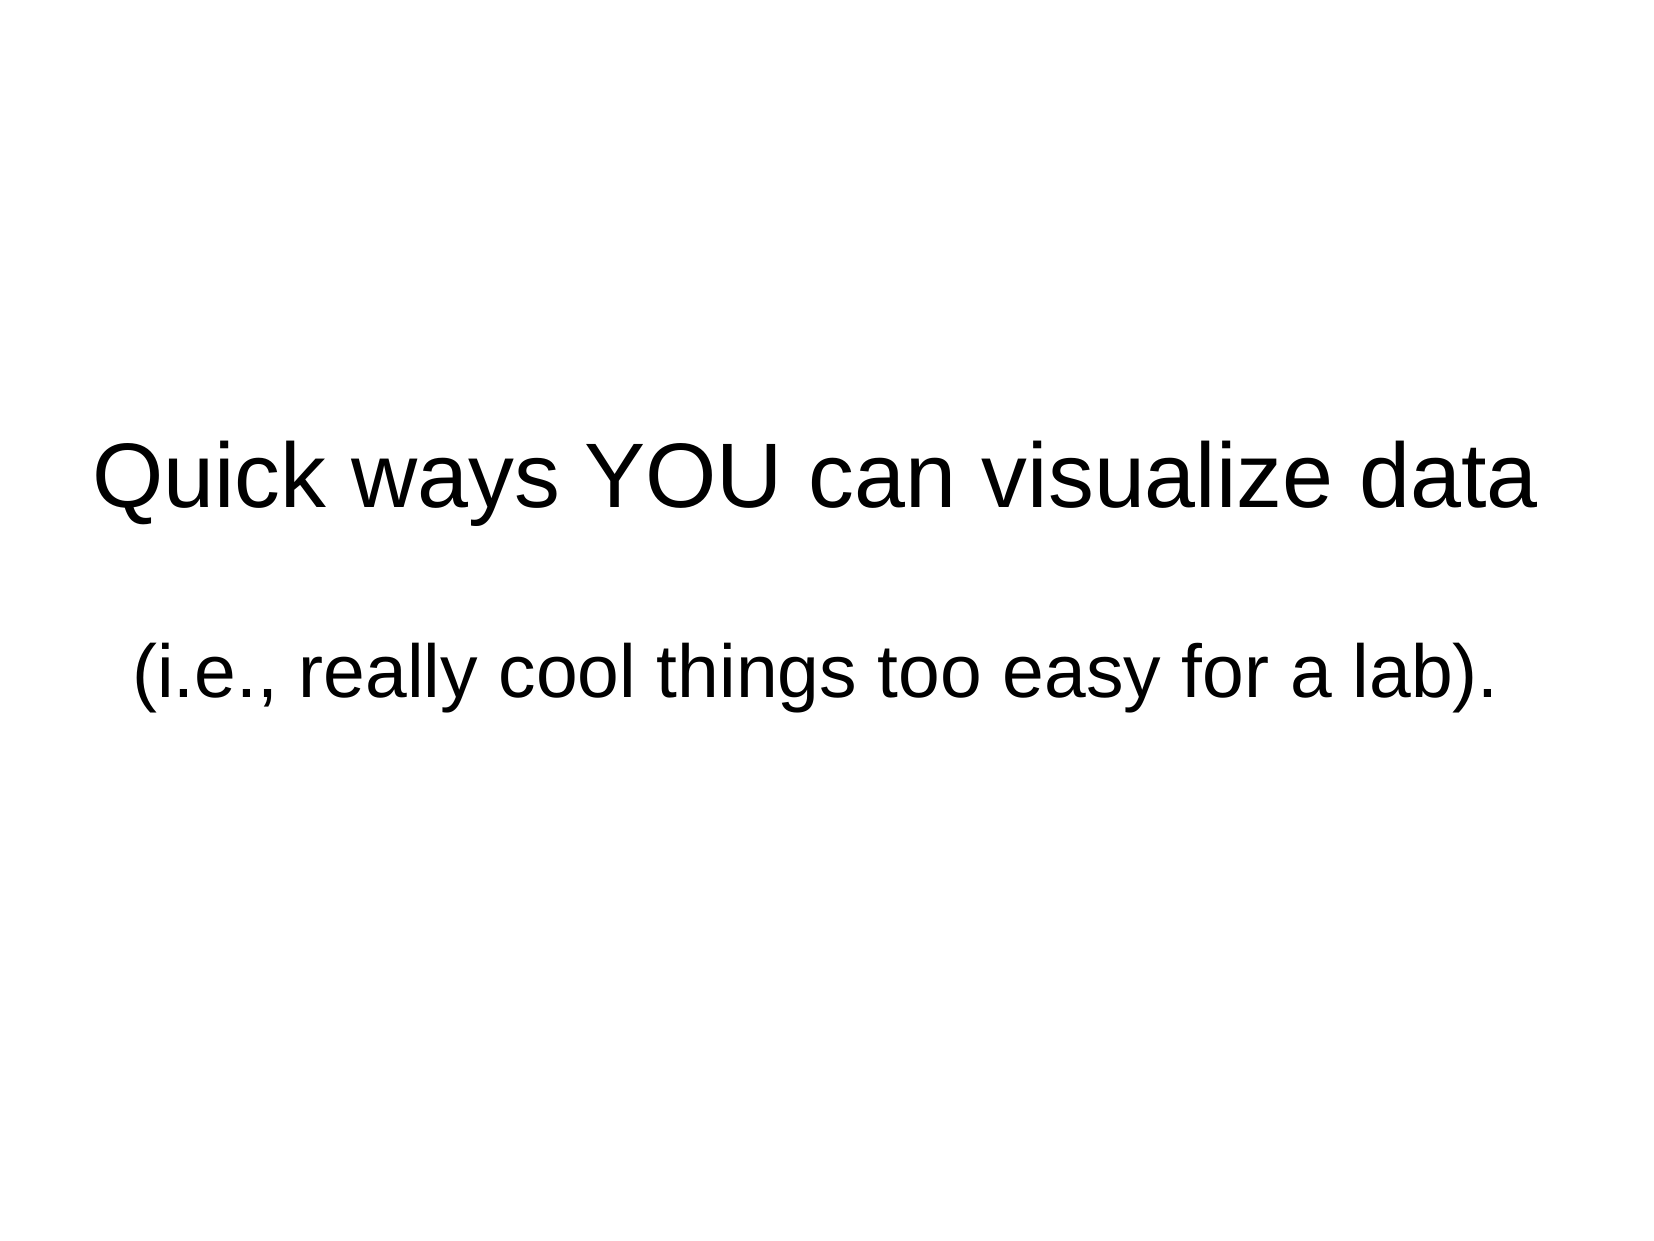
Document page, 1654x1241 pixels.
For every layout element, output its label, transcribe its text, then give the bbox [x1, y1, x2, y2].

title Quick ways YOU can visualize data (i.e., really cool things too easy for a lab). [71, 423, 1561, 714]
